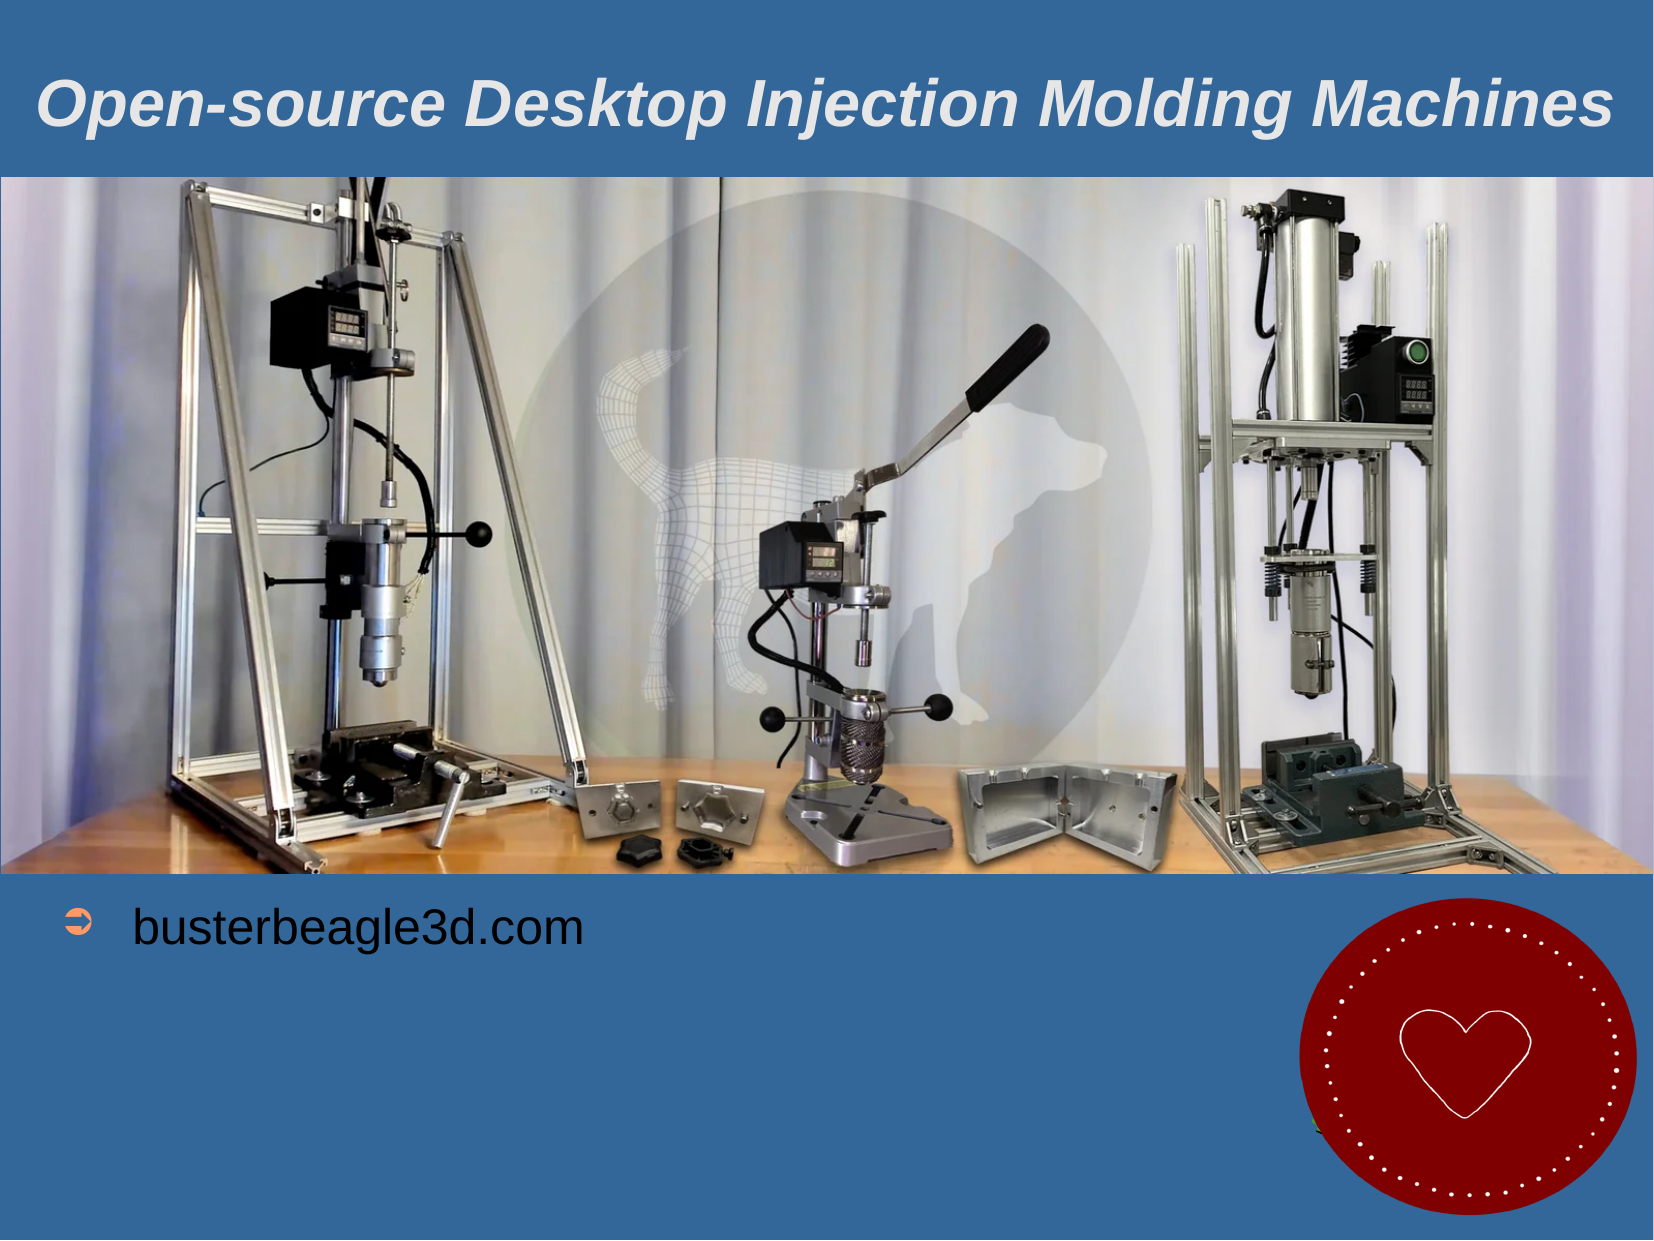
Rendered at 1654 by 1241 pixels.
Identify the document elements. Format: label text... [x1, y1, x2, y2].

title Open-source Desktop Injection Molding Machines [0, 0, 1654, 207]
picture [1, 177, 1654, 874]
picture [1285, 878, 1654, 1228]
list busterbeagle3d.com [49, 898, 1441, 1241]
